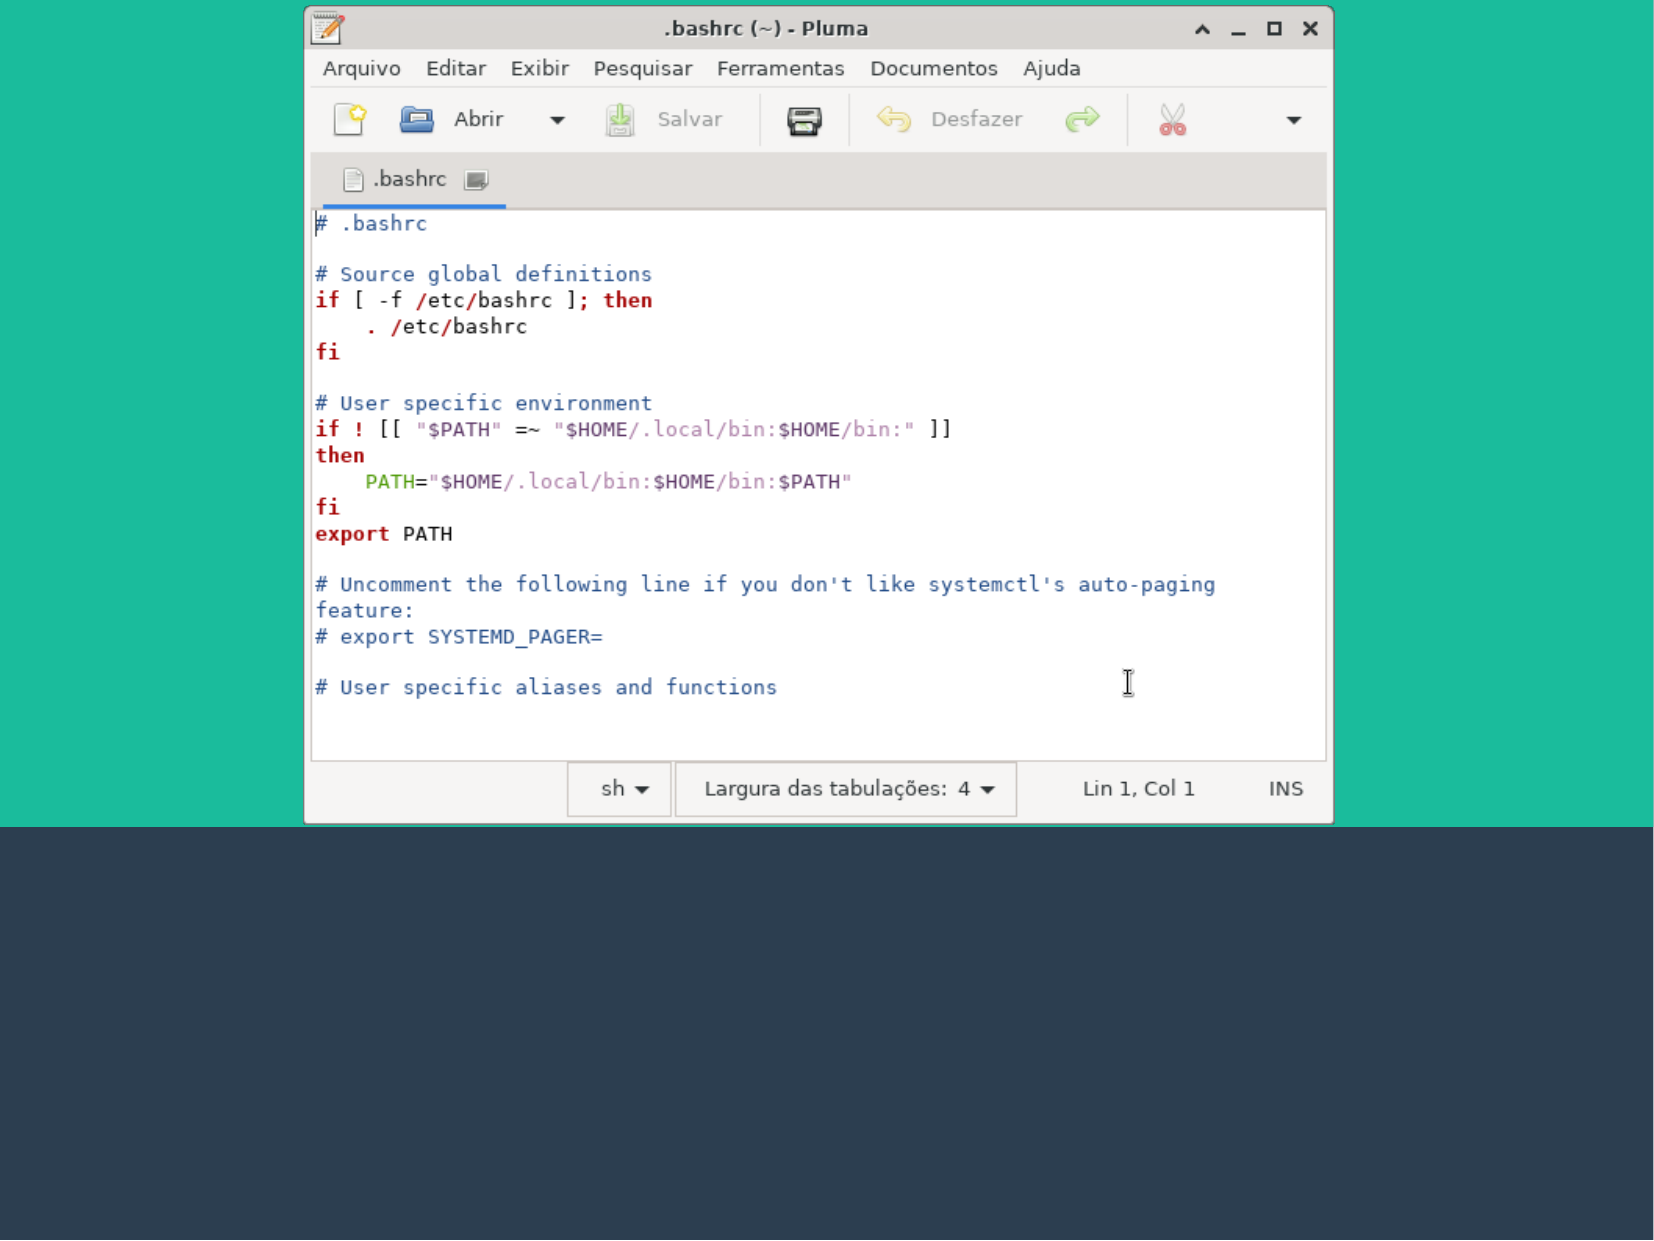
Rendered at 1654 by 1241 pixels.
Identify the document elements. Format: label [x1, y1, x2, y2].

picture [303, 5, 1335, 826]
